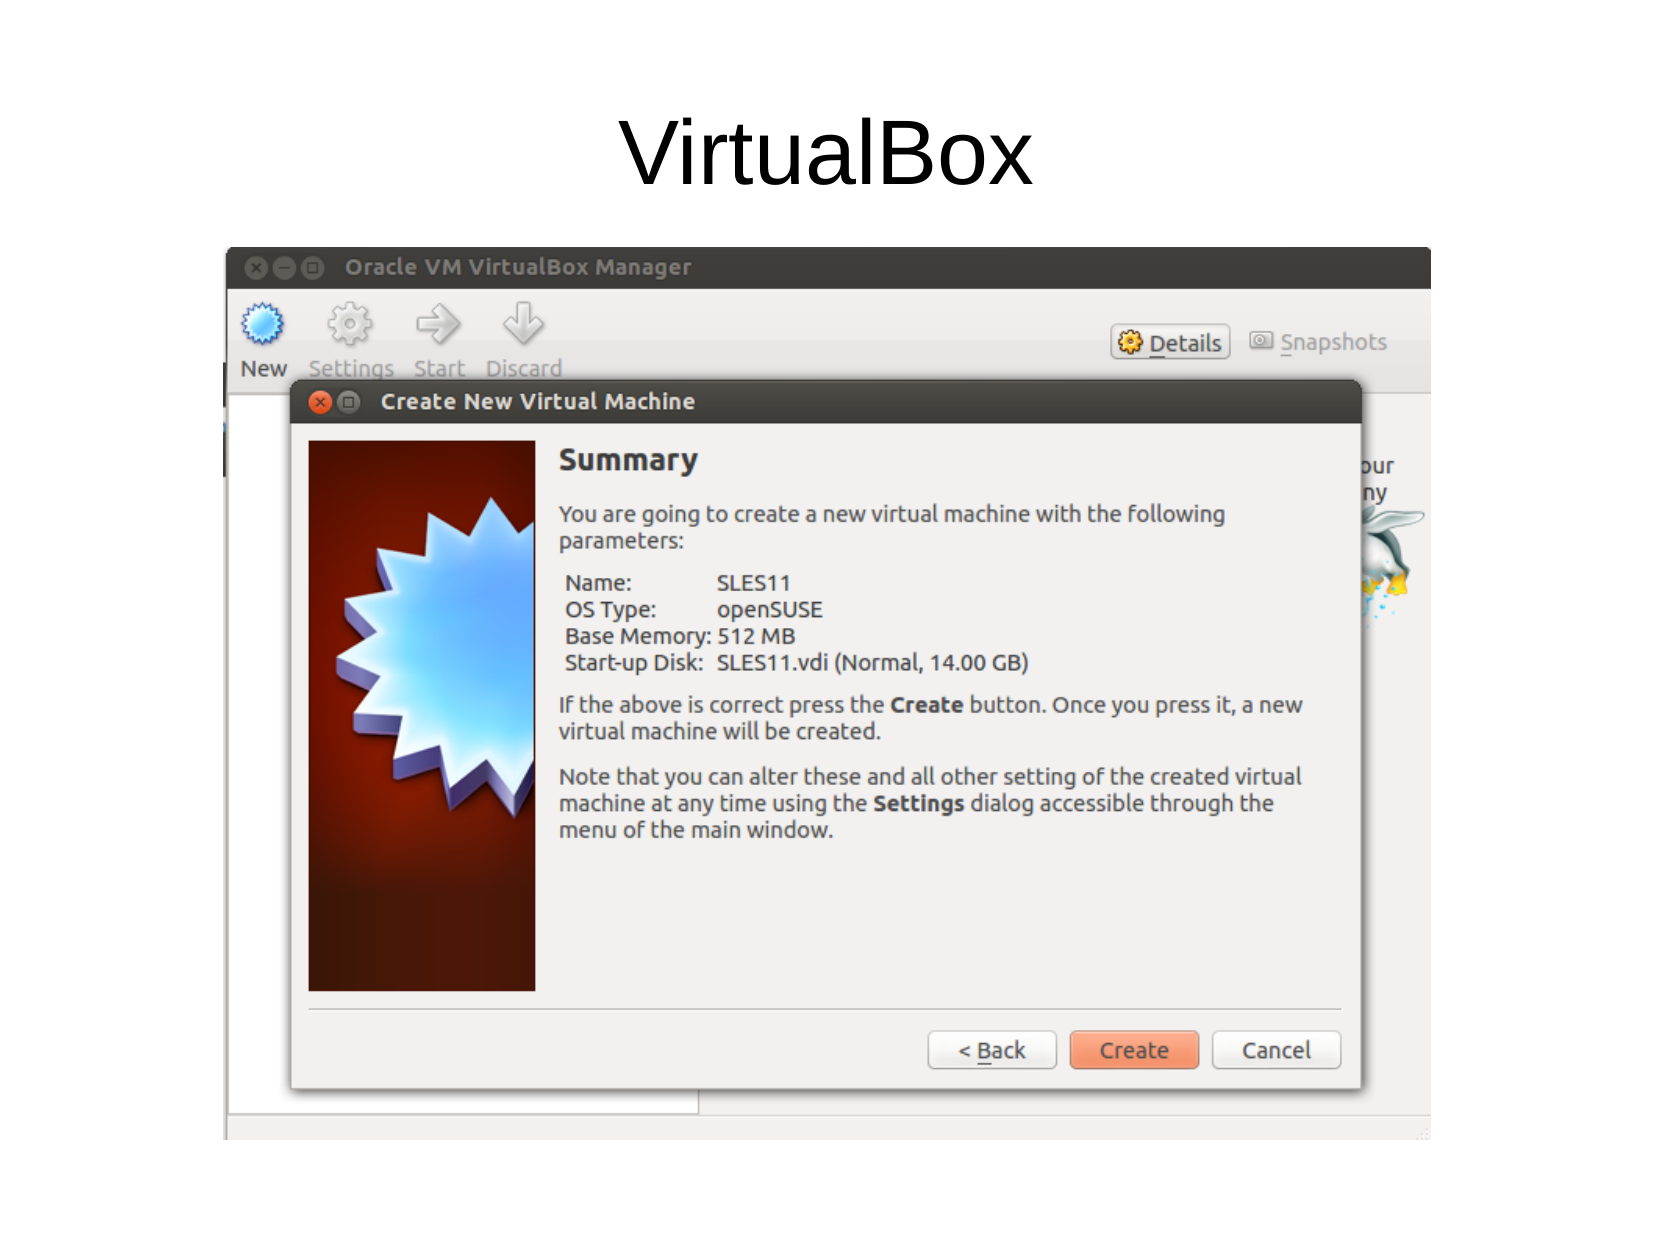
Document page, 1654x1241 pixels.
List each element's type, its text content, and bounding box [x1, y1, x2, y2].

picture [223, 247, 1431, 1141]
title VirtualBox [82, 49, 1571, 257]
